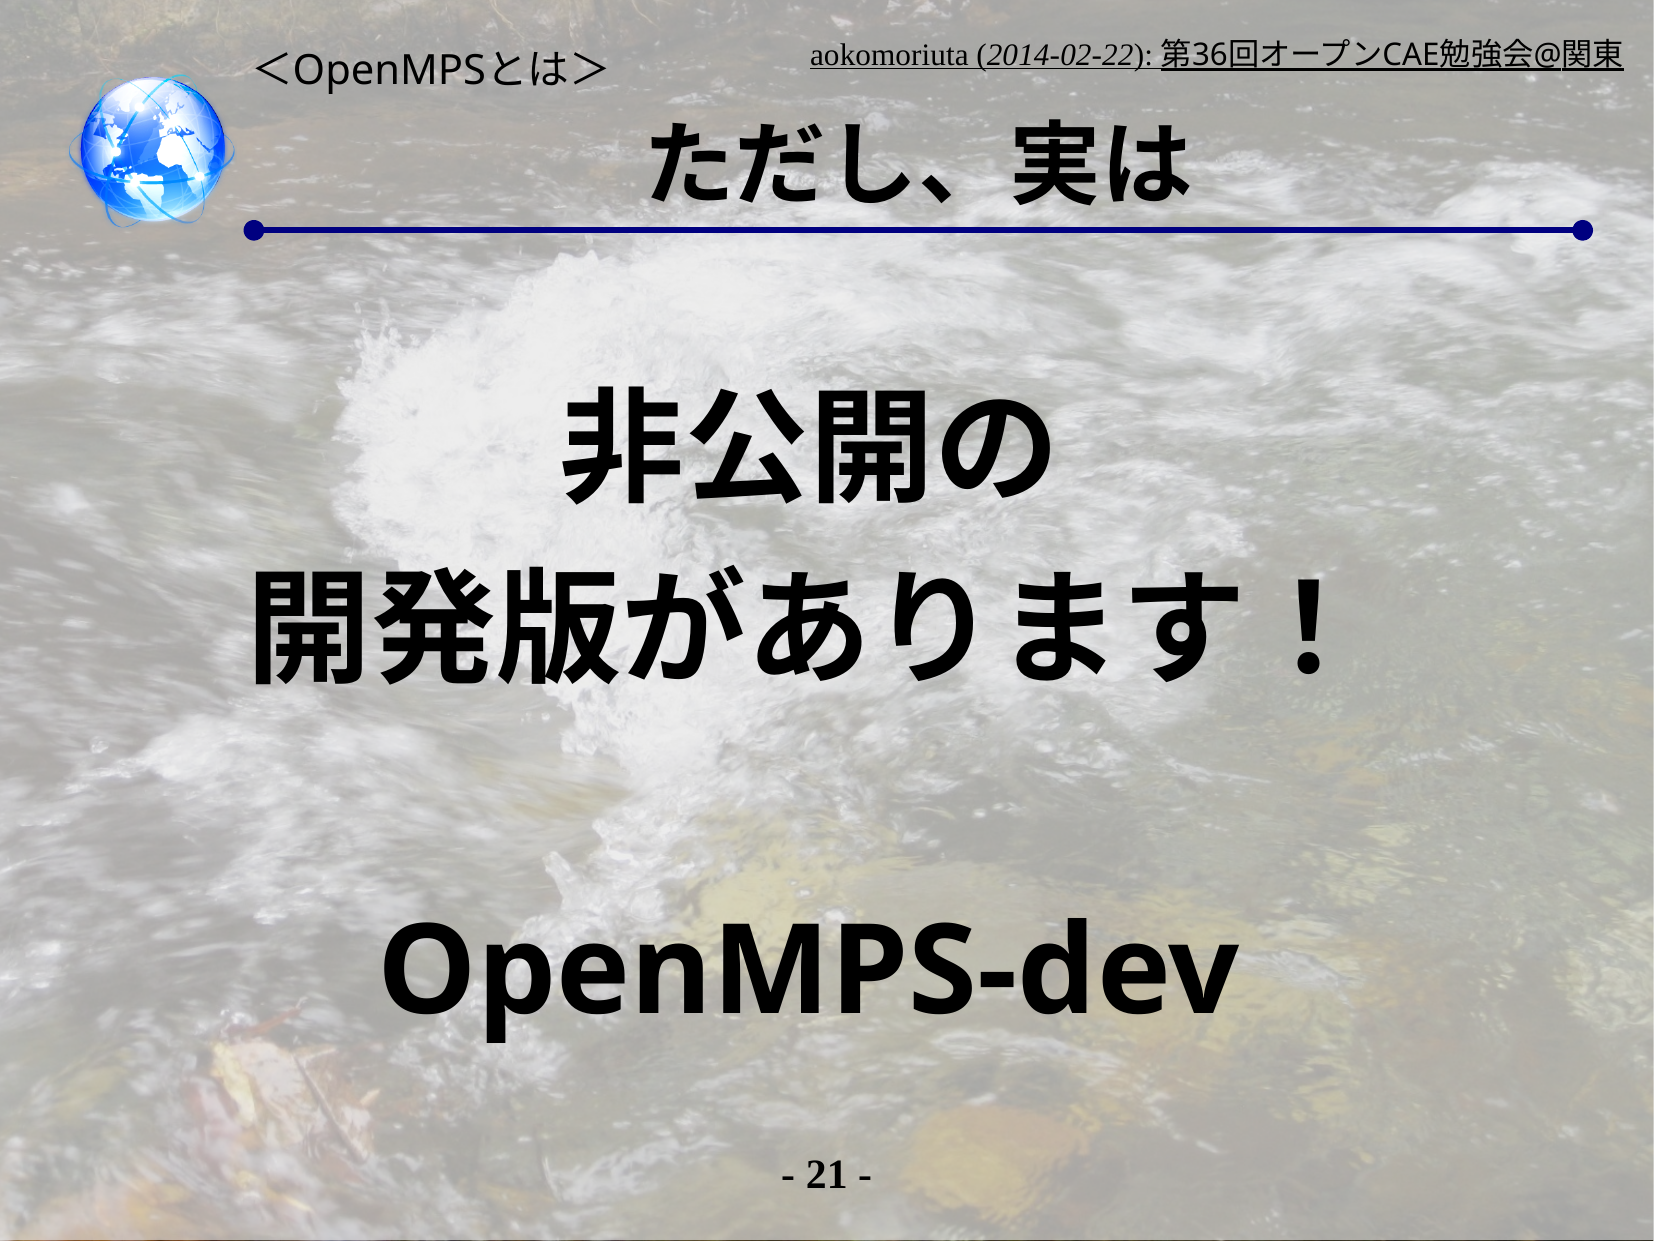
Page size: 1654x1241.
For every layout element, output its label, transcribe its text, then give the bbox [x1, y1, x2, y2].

text_box ＜OpenMPSとは＞ [236, 28, 1004, 119]
picture [65, 64, 237, 236]
title ただし、実は [265, 88, 1571, 227]
text_box 非公開の 開発版があります！ OpenMPS-dev [94, 339, 1524, 1105]
